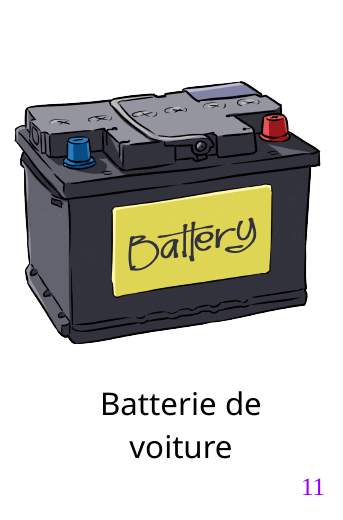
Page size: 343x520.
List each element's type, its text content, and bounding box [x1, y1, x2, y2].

text_box Batterie de voiture [51, 377, 311, 463]
picture [0, 34, 342, 377]
